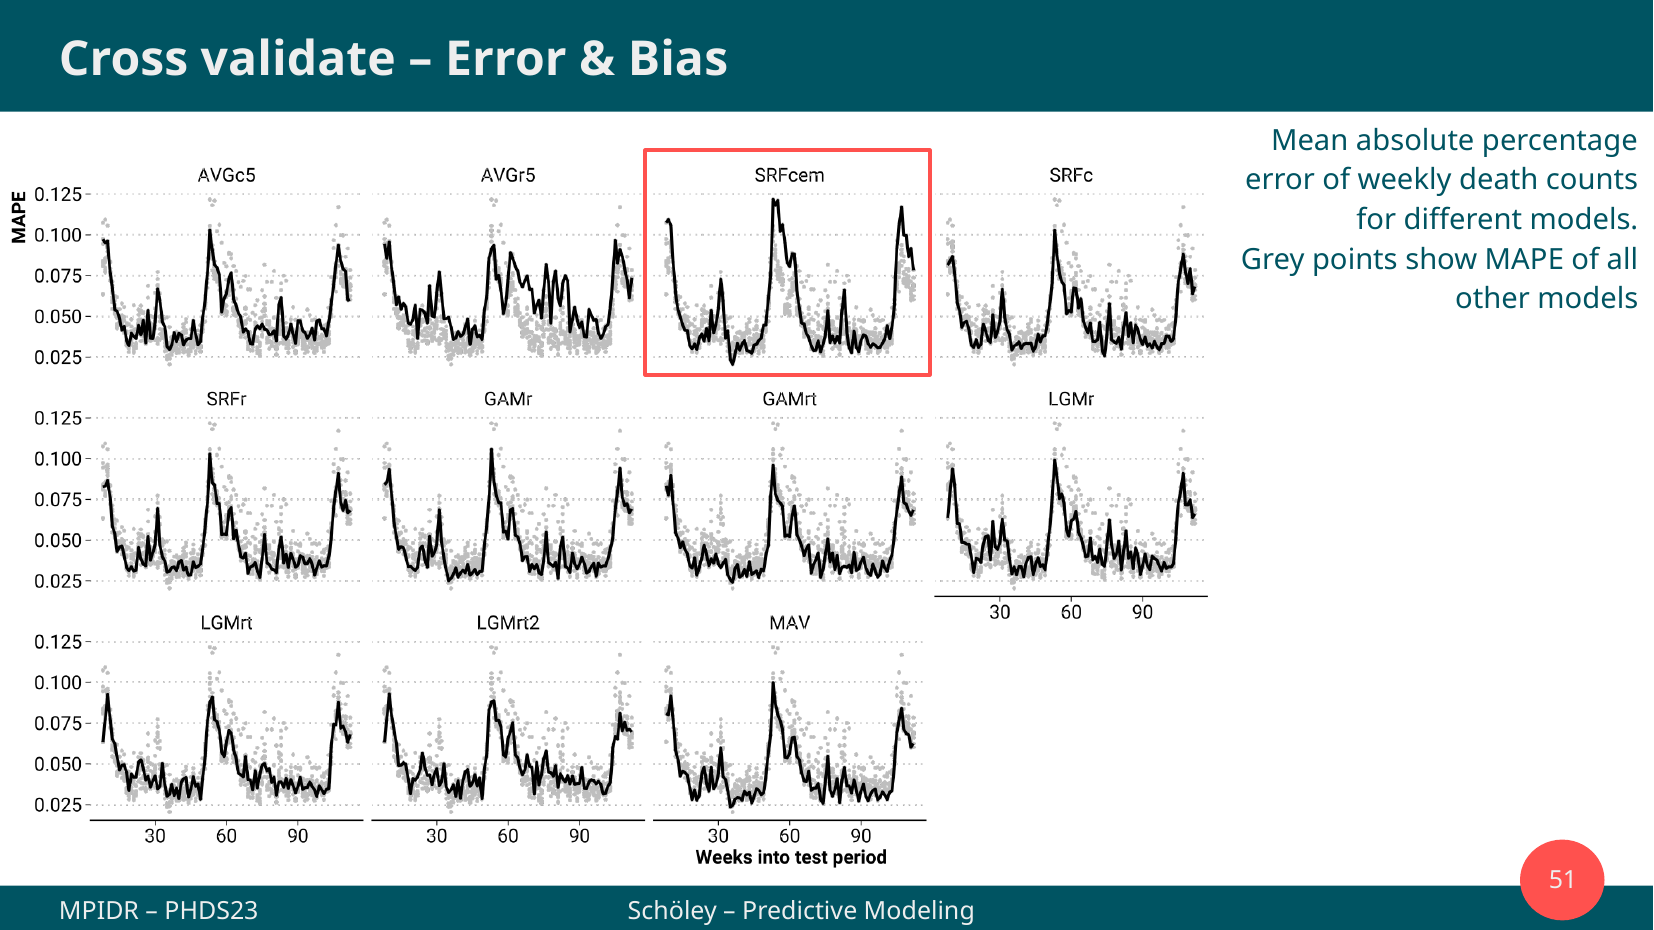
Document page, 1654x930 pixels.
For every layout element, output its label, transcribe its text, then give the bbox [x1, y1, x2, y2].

title Cross validate – Error & Bias [58, 0, 1594, 117]
picture [647, 152, 928, 373]
picture [2, 149, 1216, 878]
text_box Mean absolute percentage error of weekly death counts for different models. Grey points show MAPE of all other models [1215, 111, 1653, 403]
